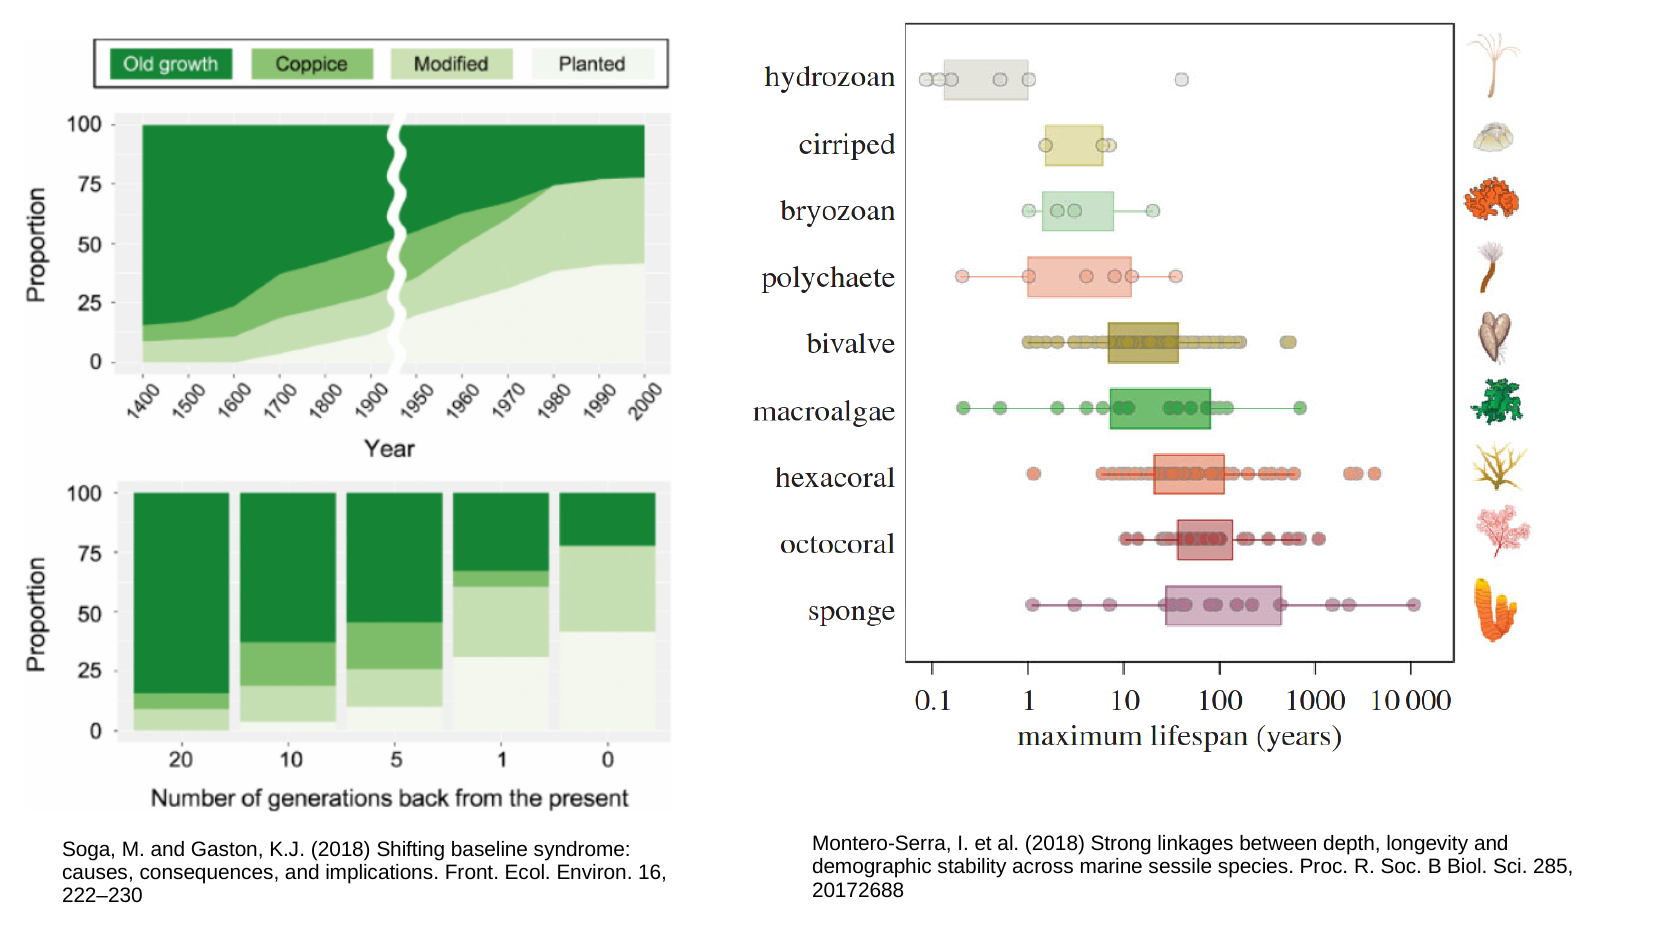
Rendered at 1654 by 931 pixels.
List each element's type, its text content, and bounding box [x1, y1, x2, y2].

text_box Montero-Serra, I. et al. (2018) Strong linkages between depth, longevity and demographic stability across marine sessile species. Proc. R. Soc. B Biol. Sci. 285, 20172688 [797, 824, 1595, 910]
text_box Soga, M. and Gaston, K.J. (2018) Shifting baseline syndrome: causes, consequences, and implications. Front. Ecol. Environ. 16, 222–230 [47, 829, 683, 915]
picture [21, 29, 680, 819]
picture [741, 13, 1565, 768]
